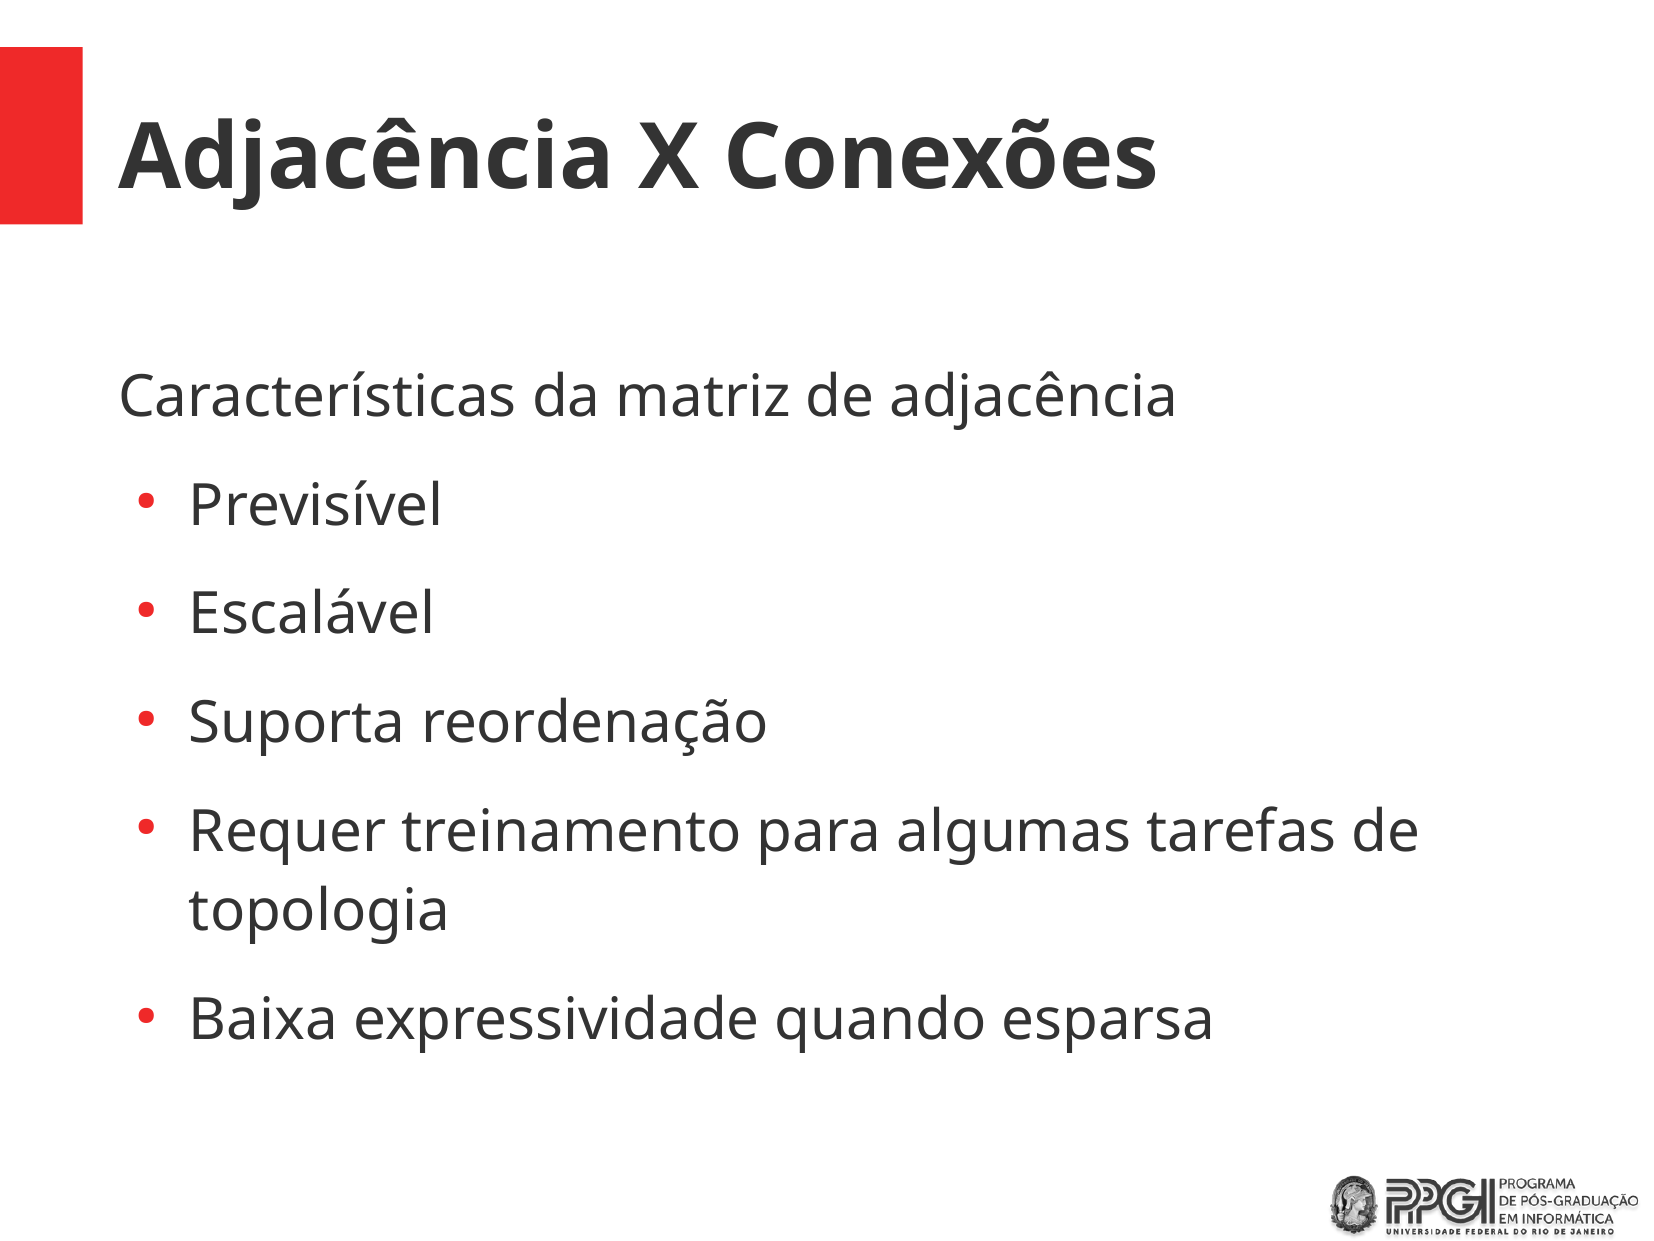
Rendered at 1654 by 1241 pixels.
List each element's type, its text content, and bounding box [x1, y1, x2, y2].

title Adjacência X Conexões [118, 49, 1571, 257]
list Características da matriz de adjacência Previsível Escalável Suporta reordenação Requer treinamento para algumas tarefas de topologia Baixa expressividade quando esparsa [118, 354, 1536, 1074]
